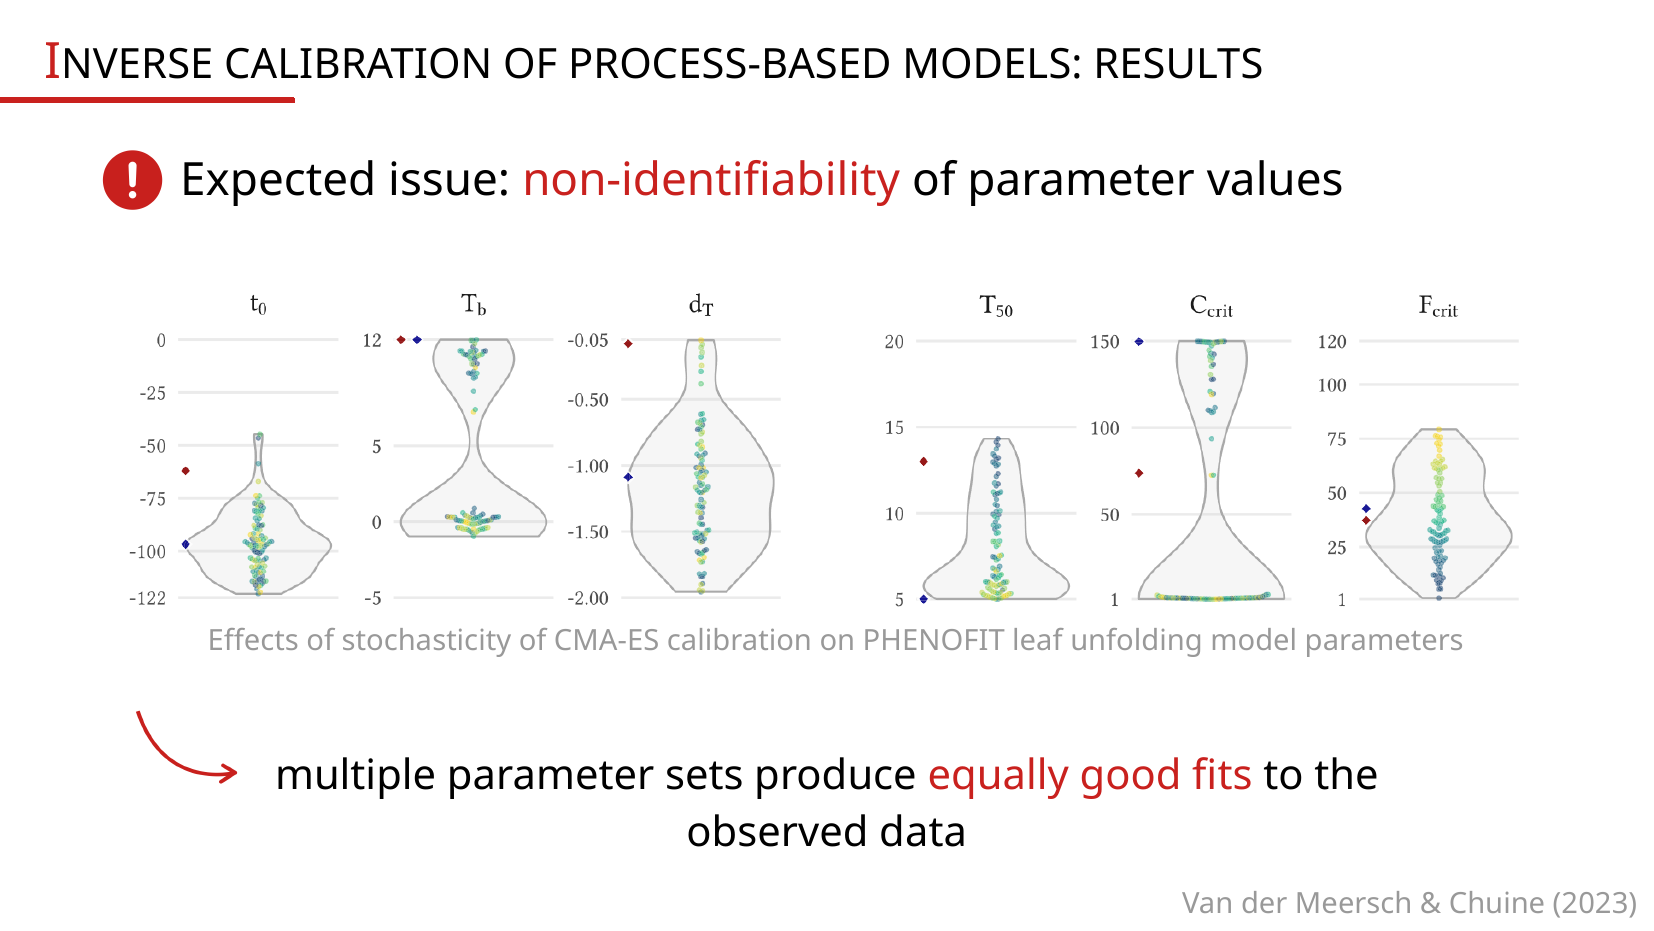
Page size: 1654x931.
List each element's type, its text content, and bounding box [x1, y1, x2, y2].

picture [94, 147, 171, 213]
text_box multiple parameter sets produce equally good fits to the observed data [193, 737, 1461, 810]
picture [856, 288, 1536, 603]
picture [72, 655, 296, 804]
text_box Effects of stochasticity of CMA-ES calibration on PHENOFIT leaf unfolding model parameters [133, 603, 1540, 676]
text_box INVERSE CALIBRATION OF PROCESS-BASED MODELS: RESULTS [29, 0, 1625, 119]
text_box Expected issue: non-identifiability of parameter values [165, 119, 1625, 237]
picture [118, 274, 798, 629]
text_box Van der Meersch & Chuine (2023) [825, 825, 1653, 929]
